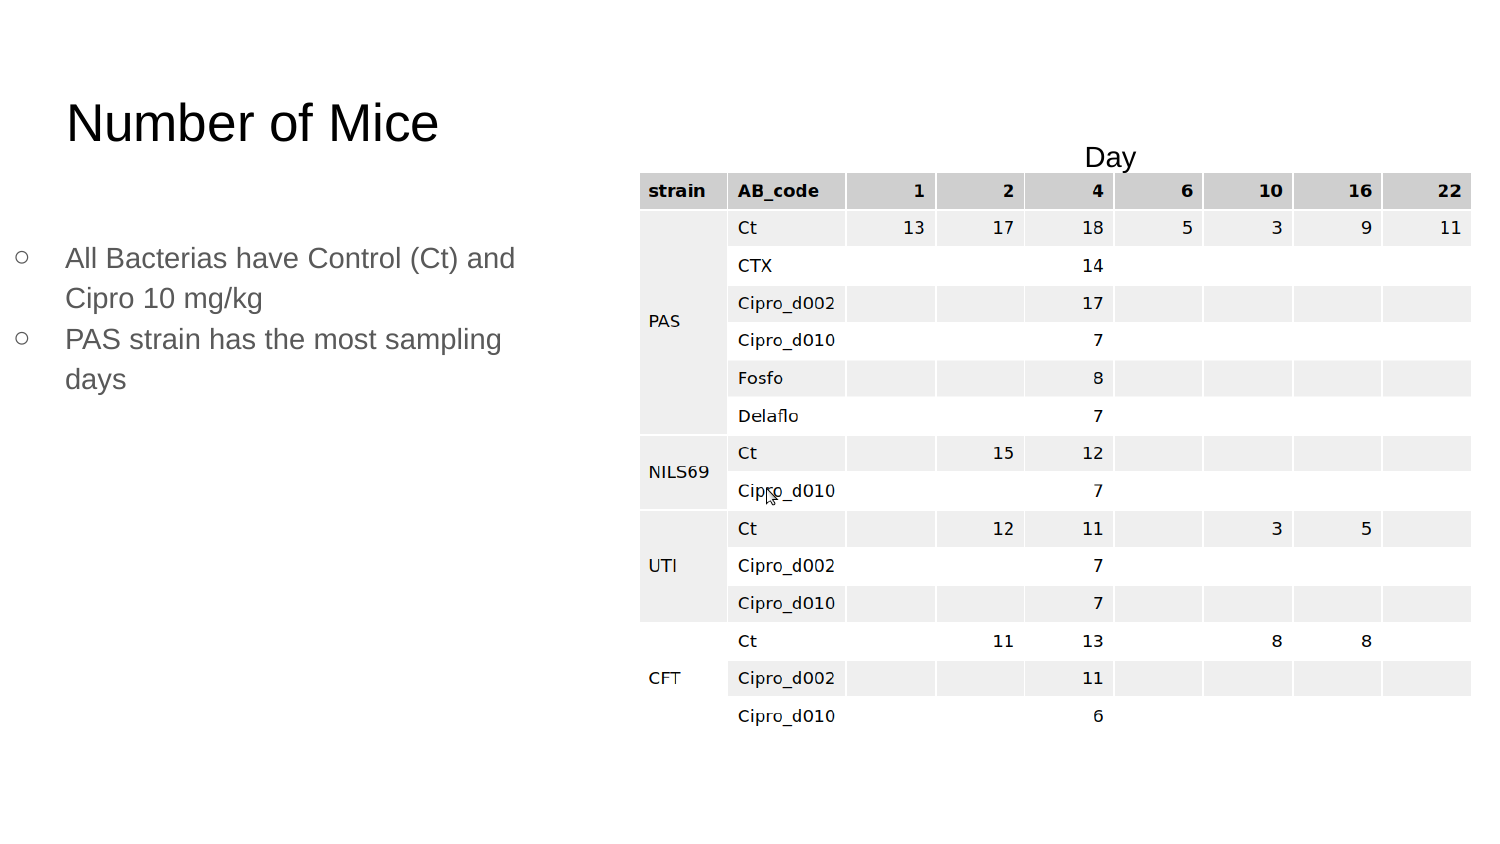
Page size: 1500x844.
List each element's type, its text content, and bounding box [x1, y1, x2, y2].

picture [626, 166, 1482, 749]
title Number of Mice [51, 72, 1449, 167]
list All Bacterias have Control (Ct) and Cipro 10 mg/kg PAS strain has the most sampling days [0, 218, 552, 780]
text_box Day [1069, 123, 1432, 189]
